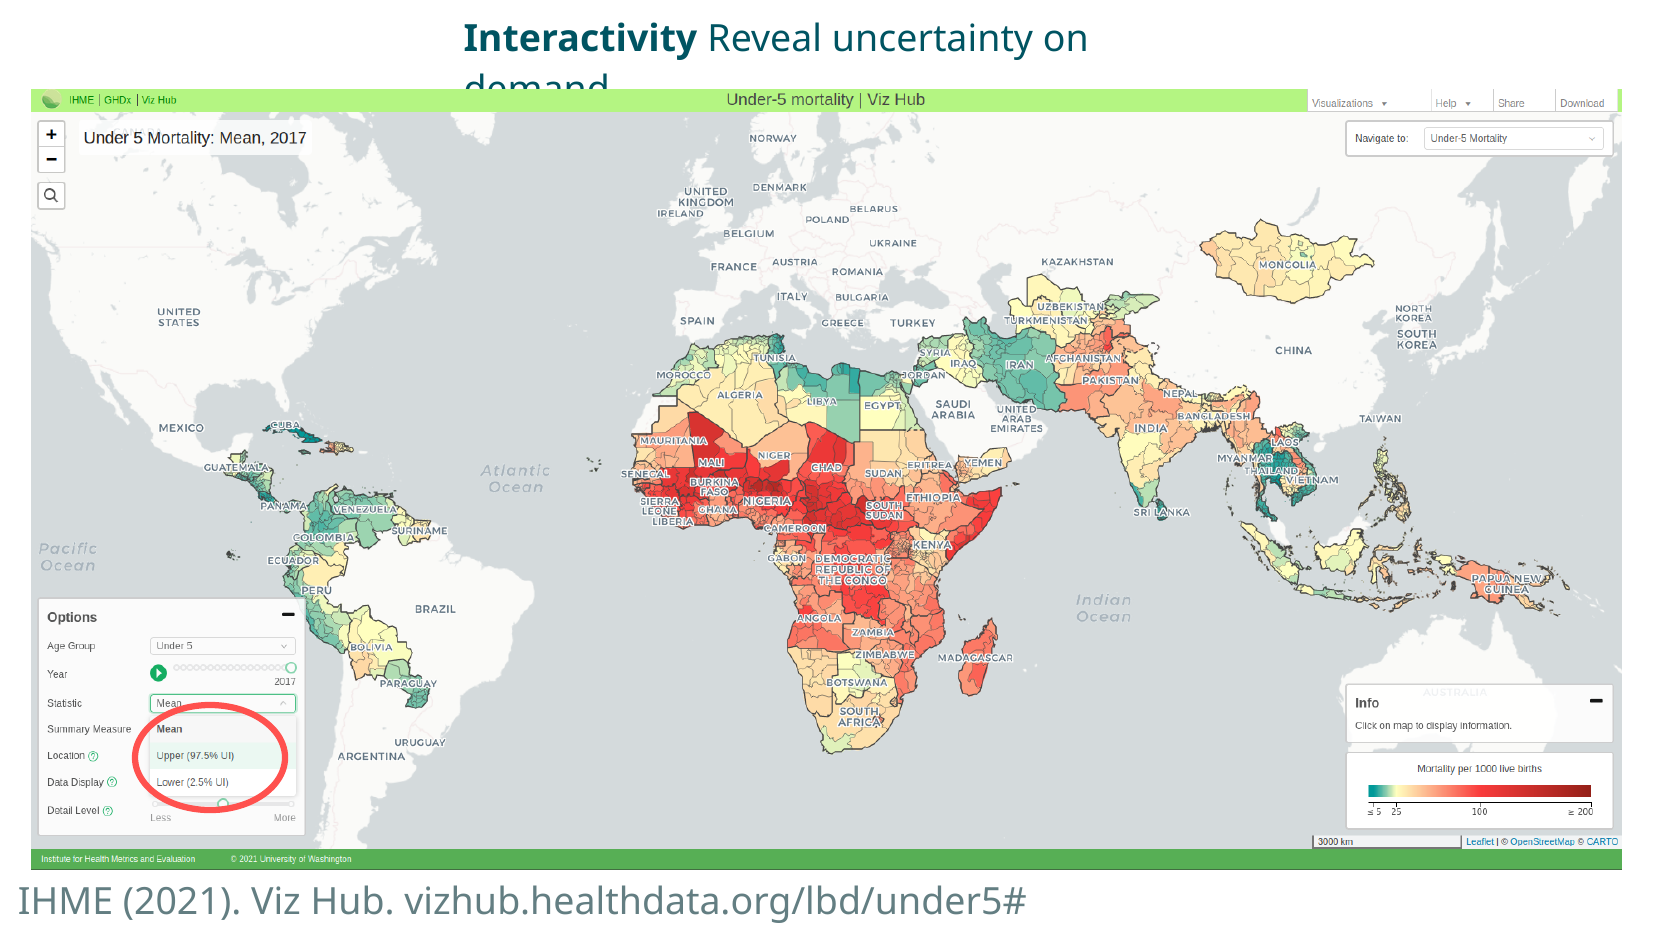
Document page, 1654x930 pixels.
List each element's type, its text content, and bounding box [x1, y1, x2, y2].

picture [31, 89, 1622, 871]
text_box Interactivity Reveal uncertainty on demand [448, 4, 1205, 89]
text_box IHME (2021). Viz Hub. vizhub.healthdata.org/lbd/under5# [3, 866, 912, 930]
